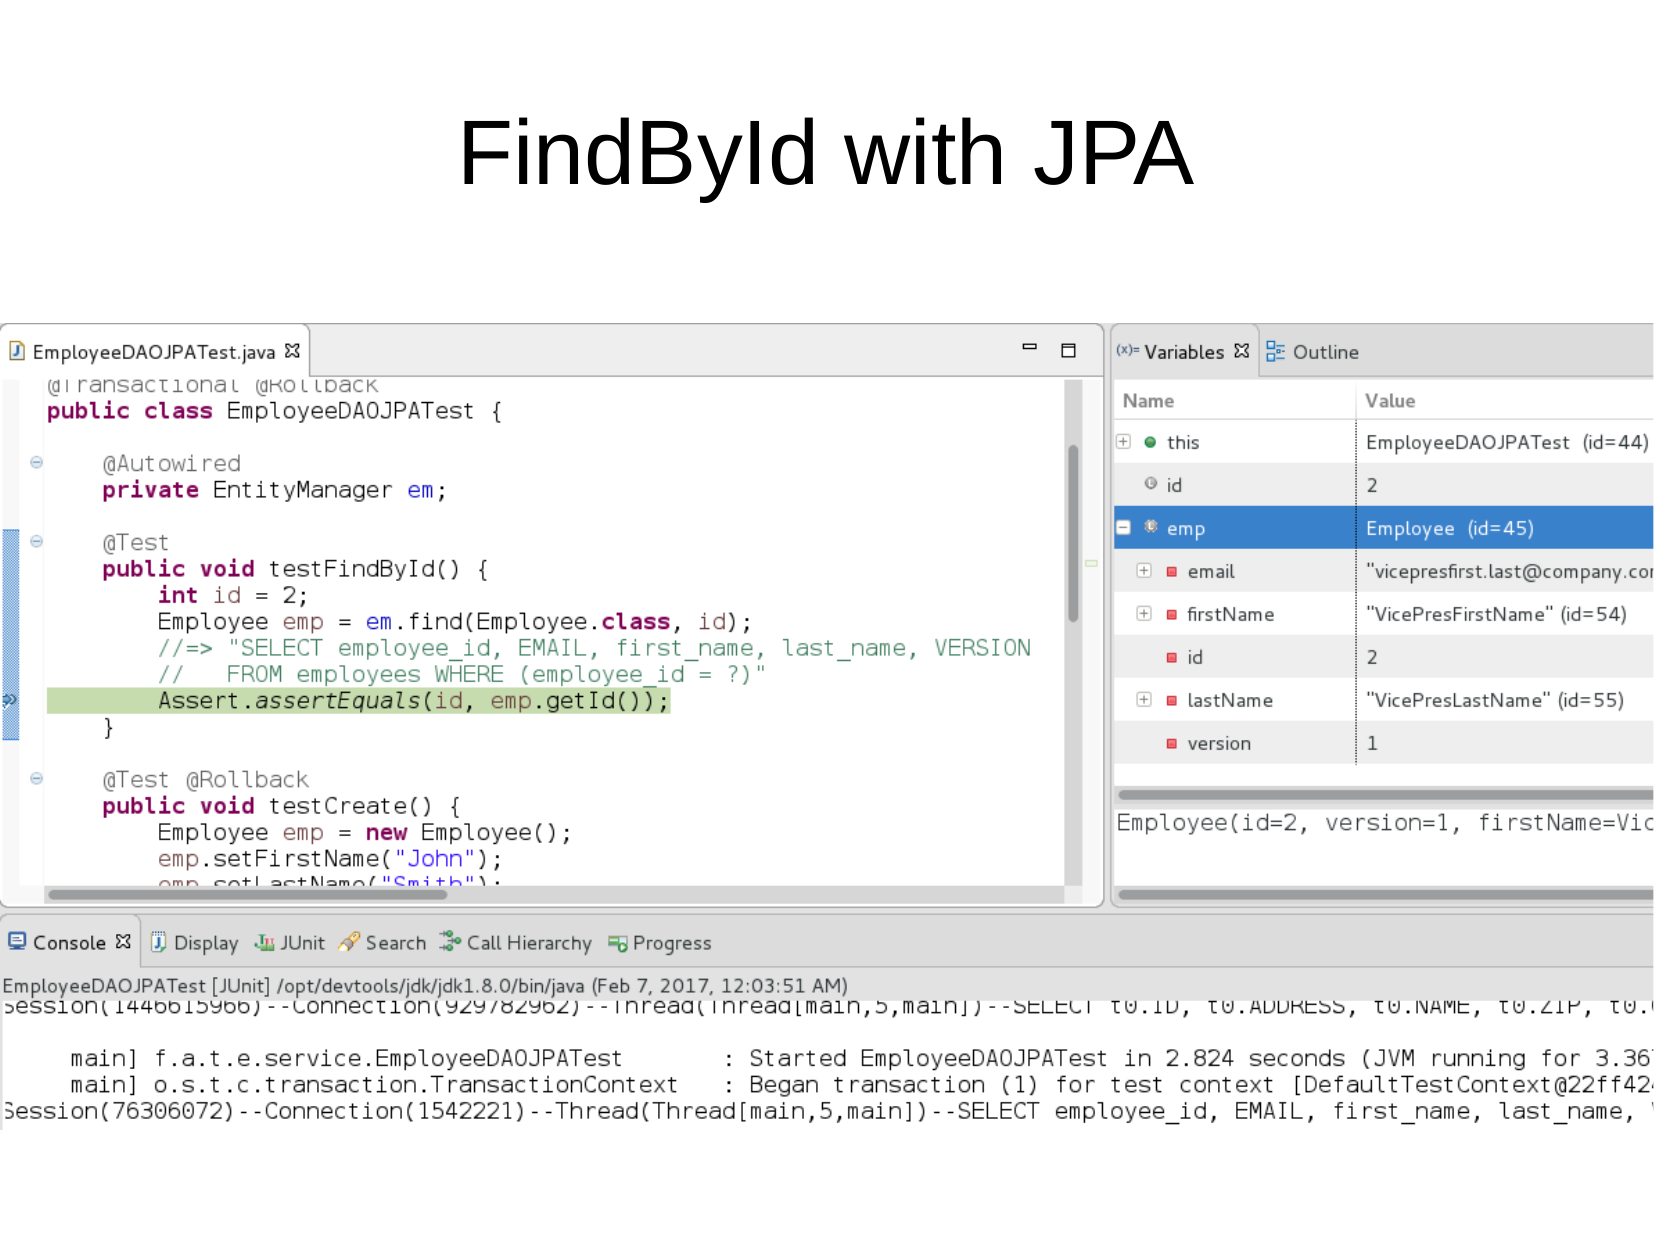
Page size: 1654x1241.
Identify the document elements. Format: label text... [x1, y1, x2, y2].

picture [0, 323, 1654, 1130]
title FindById with JPA [82, 49, 1571, 257]
